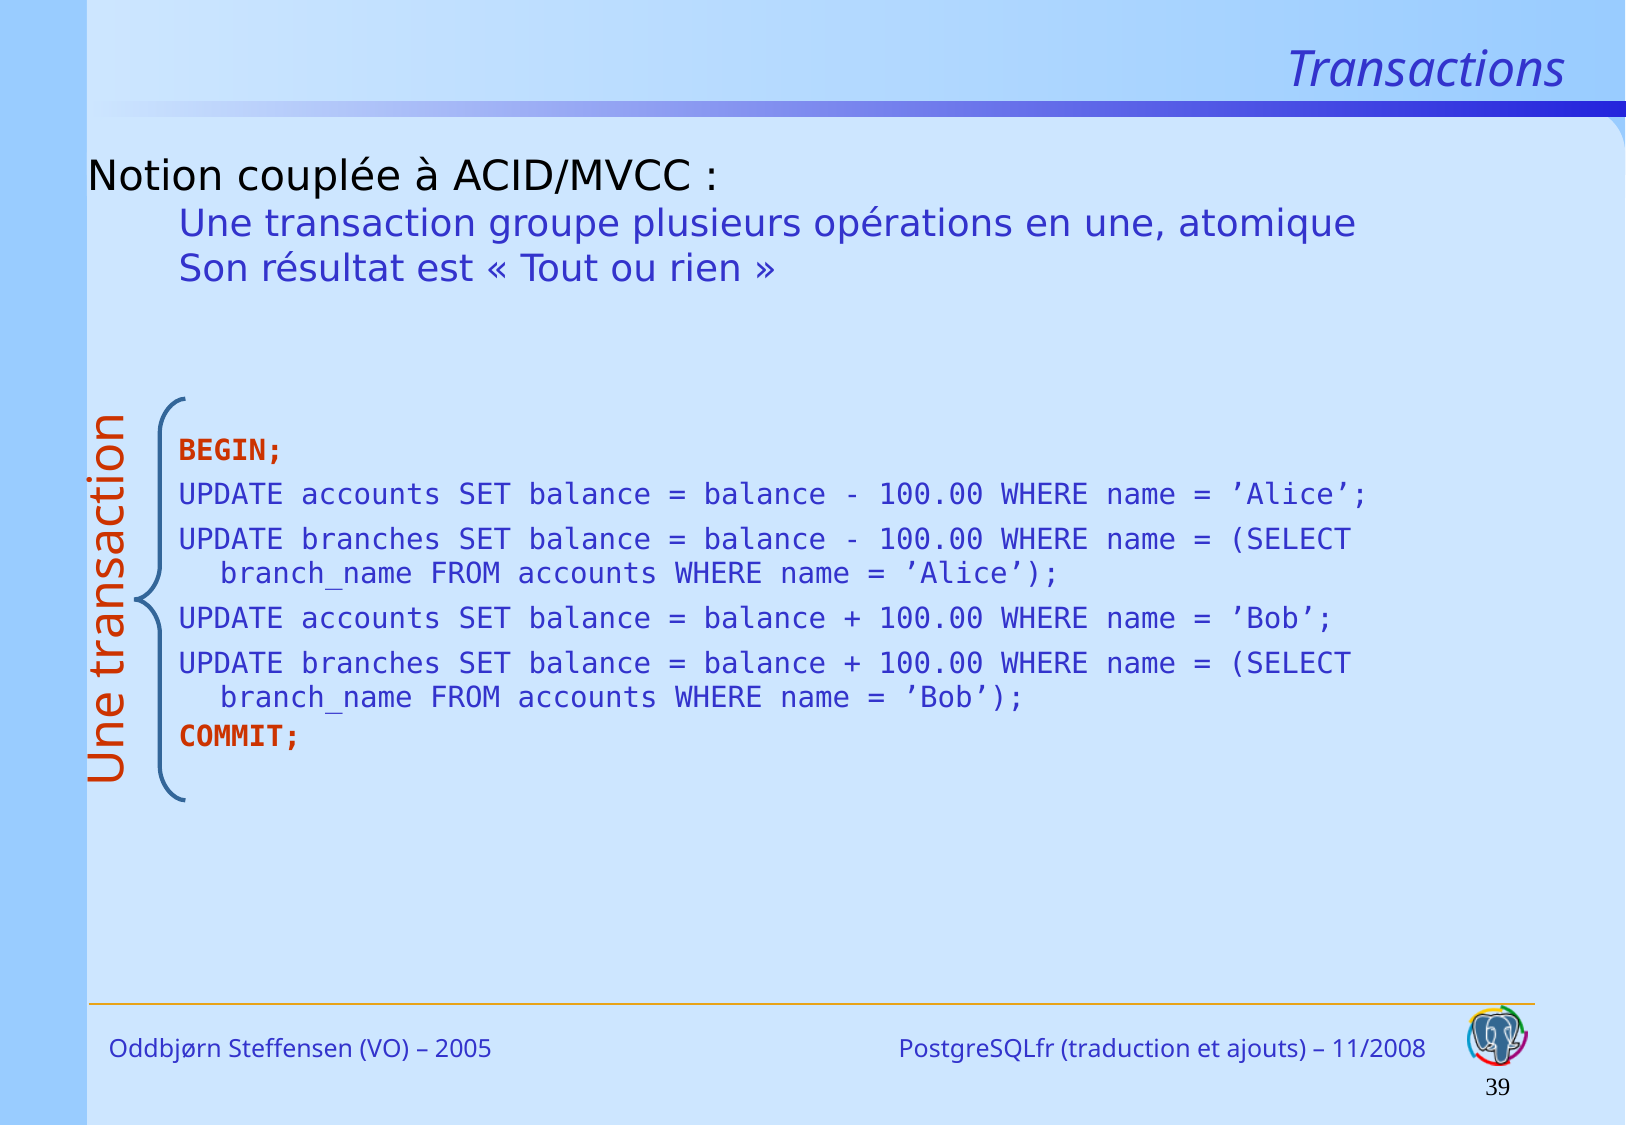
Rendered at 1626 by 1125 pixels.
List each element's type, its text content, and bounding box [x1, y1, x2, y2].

title Transactions [172, 0, 1567, 134]
picture [1467, 1005, 1528, 1066]
list Notion couplée à ACID/MVCC : Une transaction groupe plusieurs opérations en une, atomique Son résultat est « Tout ou rien » BEGIN; UPDATE accounts SET balance = balance - 100.00 WHERE name = ’Alice’; UPDATE branches SET balance = balance - 100.00 WHERE name = (SELECT branch_name FROM accounts WHERE name = ’Alice’); UPDATE accounts SET balance = balance + 100.00 WHERE name = ’Bob’; UPDATE branches SET balance = balance + 100.00 WHERE name = (SELECT branch_name FROM accounts WHERE name = ’Bob’); COMMIT; [86, 159, 1520, 965]
text_box Une transaction [65, 305, 142, 894]
